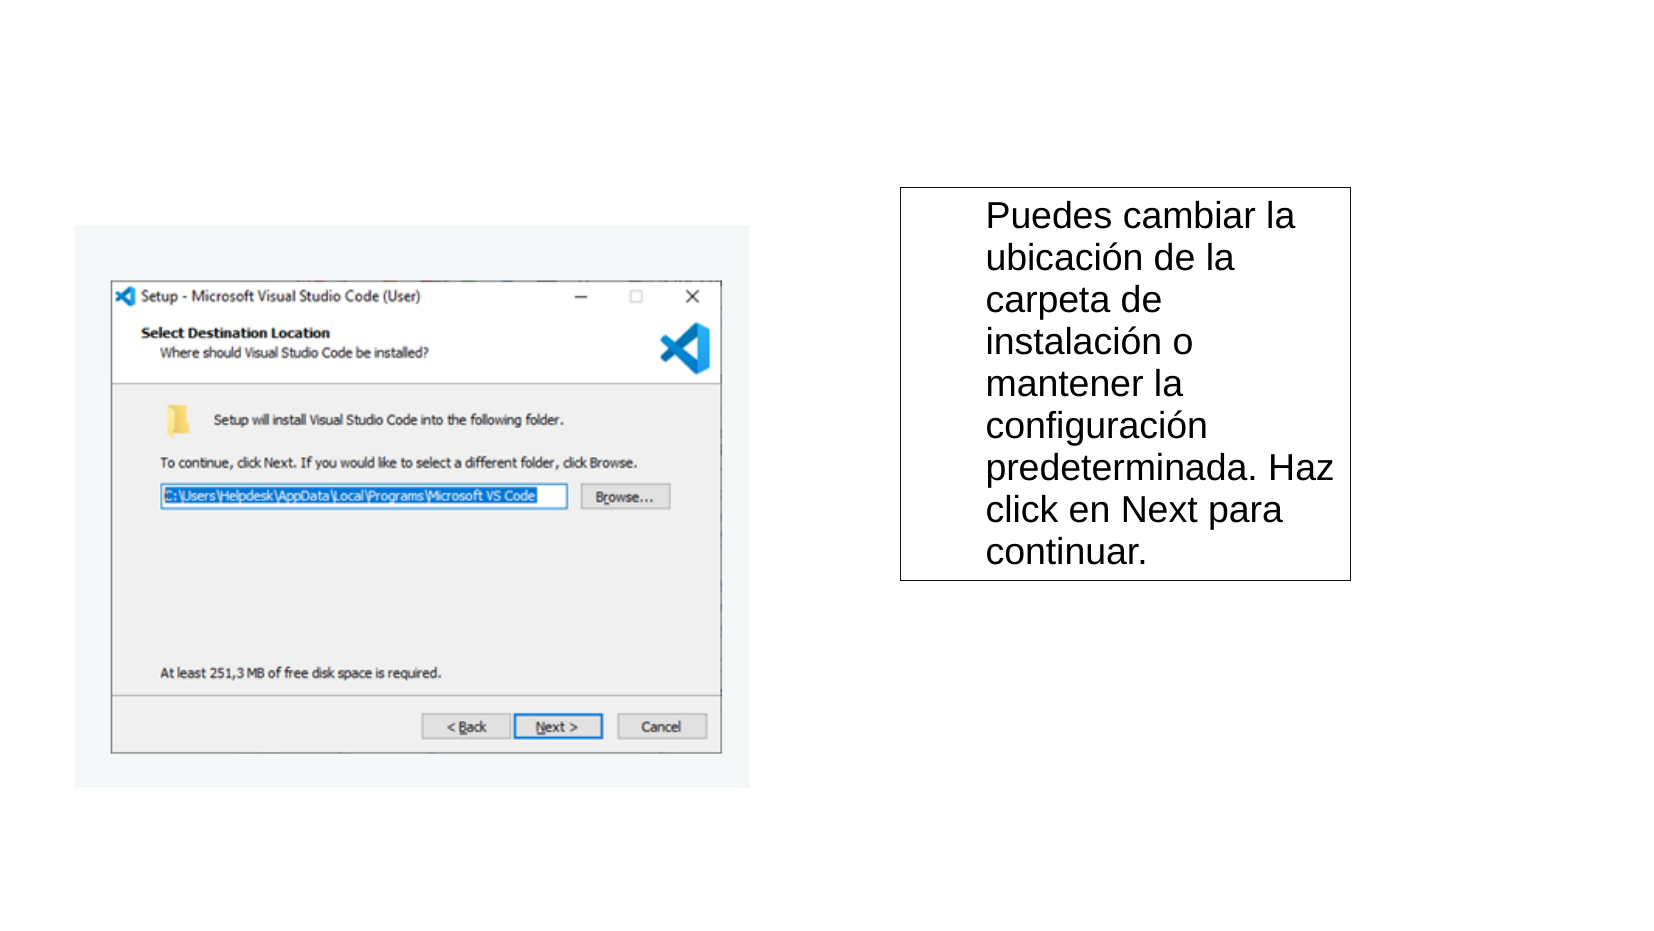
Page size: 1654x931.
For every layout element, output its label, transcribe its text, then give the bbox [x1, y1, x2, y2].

text_box Puedes cambiar la ubicación de la carpeta de instalación o mantener la configuración predeterminada. Haz click en Next para continuar. [900, 187, 1351, 581]
picture [75, 225, 751, 788]
